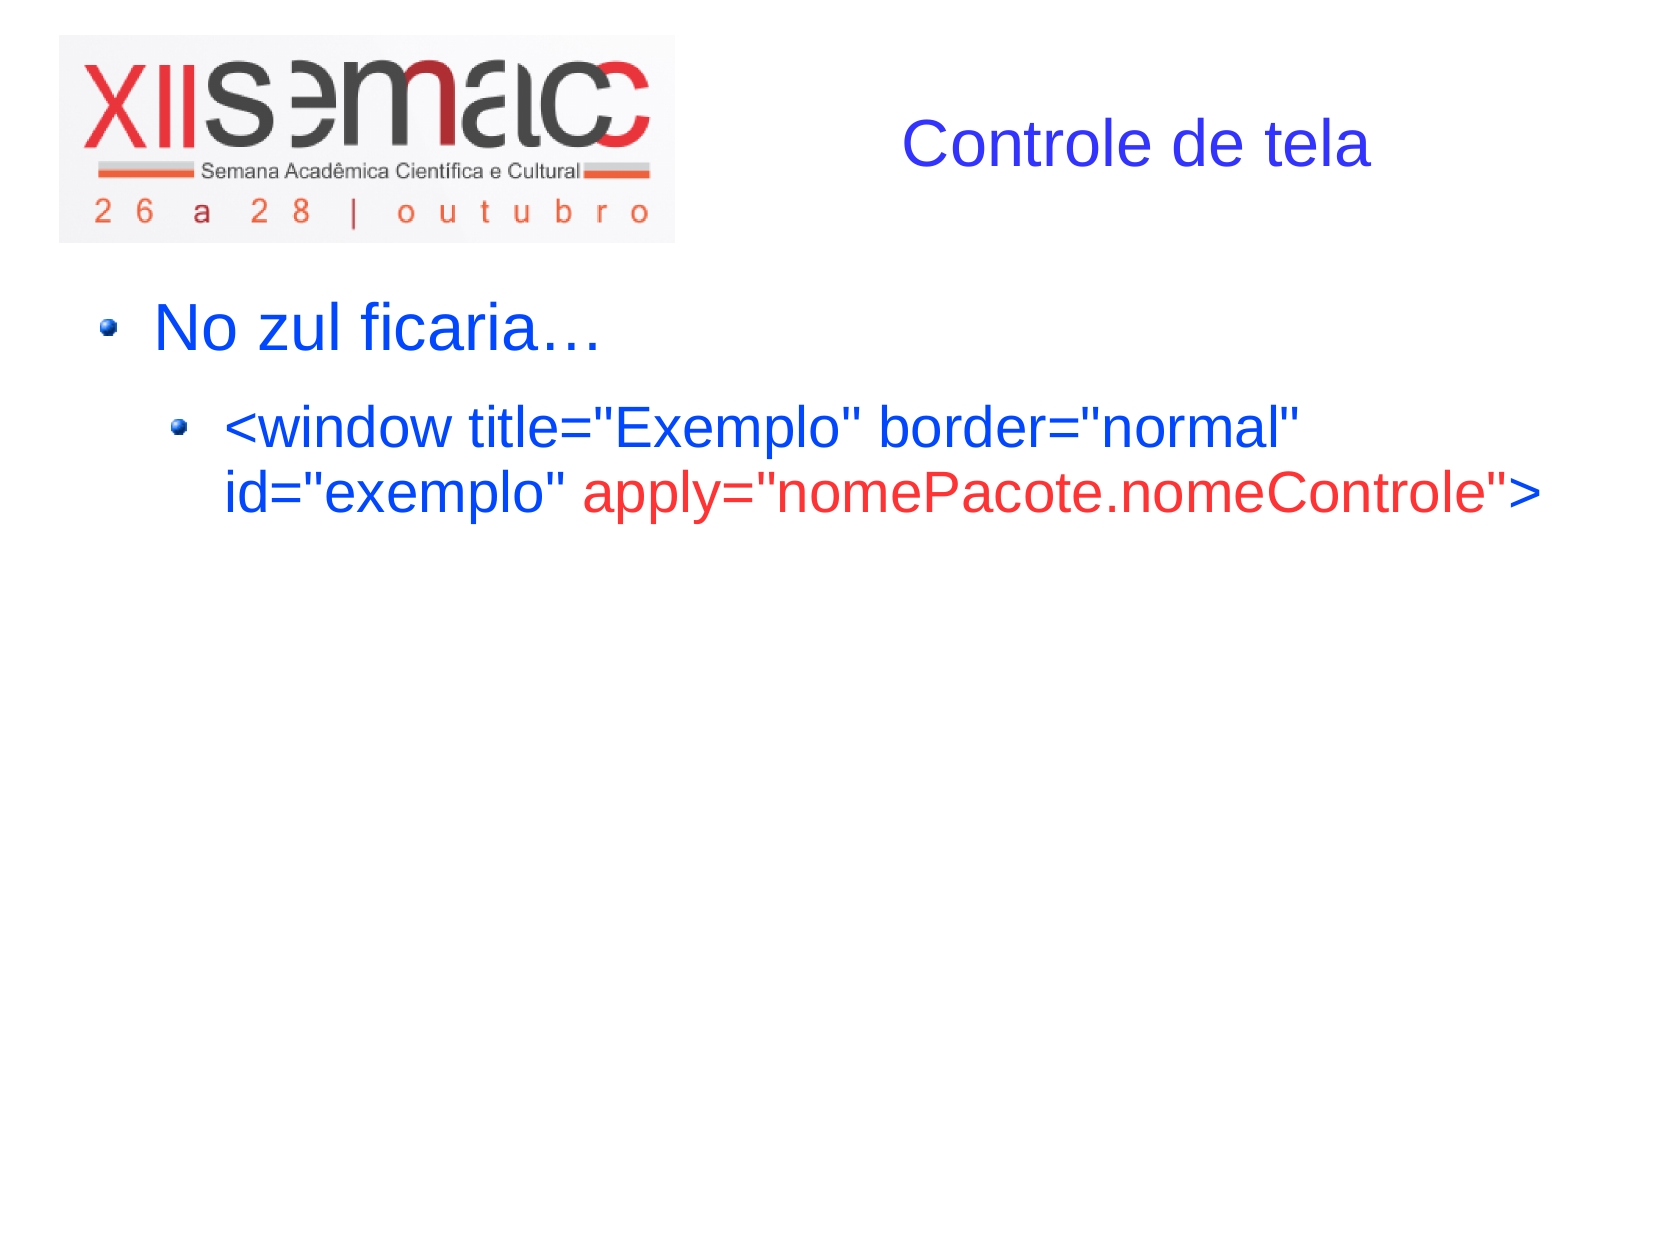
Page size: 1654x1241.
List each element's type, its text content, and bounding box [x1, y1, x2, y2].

list No zul ficaria… <window title="Exemplo" border="normal" id="exemplo" apply="nomePacote.nomeControle"> [82, 290, 1571, 1172]
picture [59, 35, 675, 243]
title Controle de tela [679, 49, 1595, 237]
